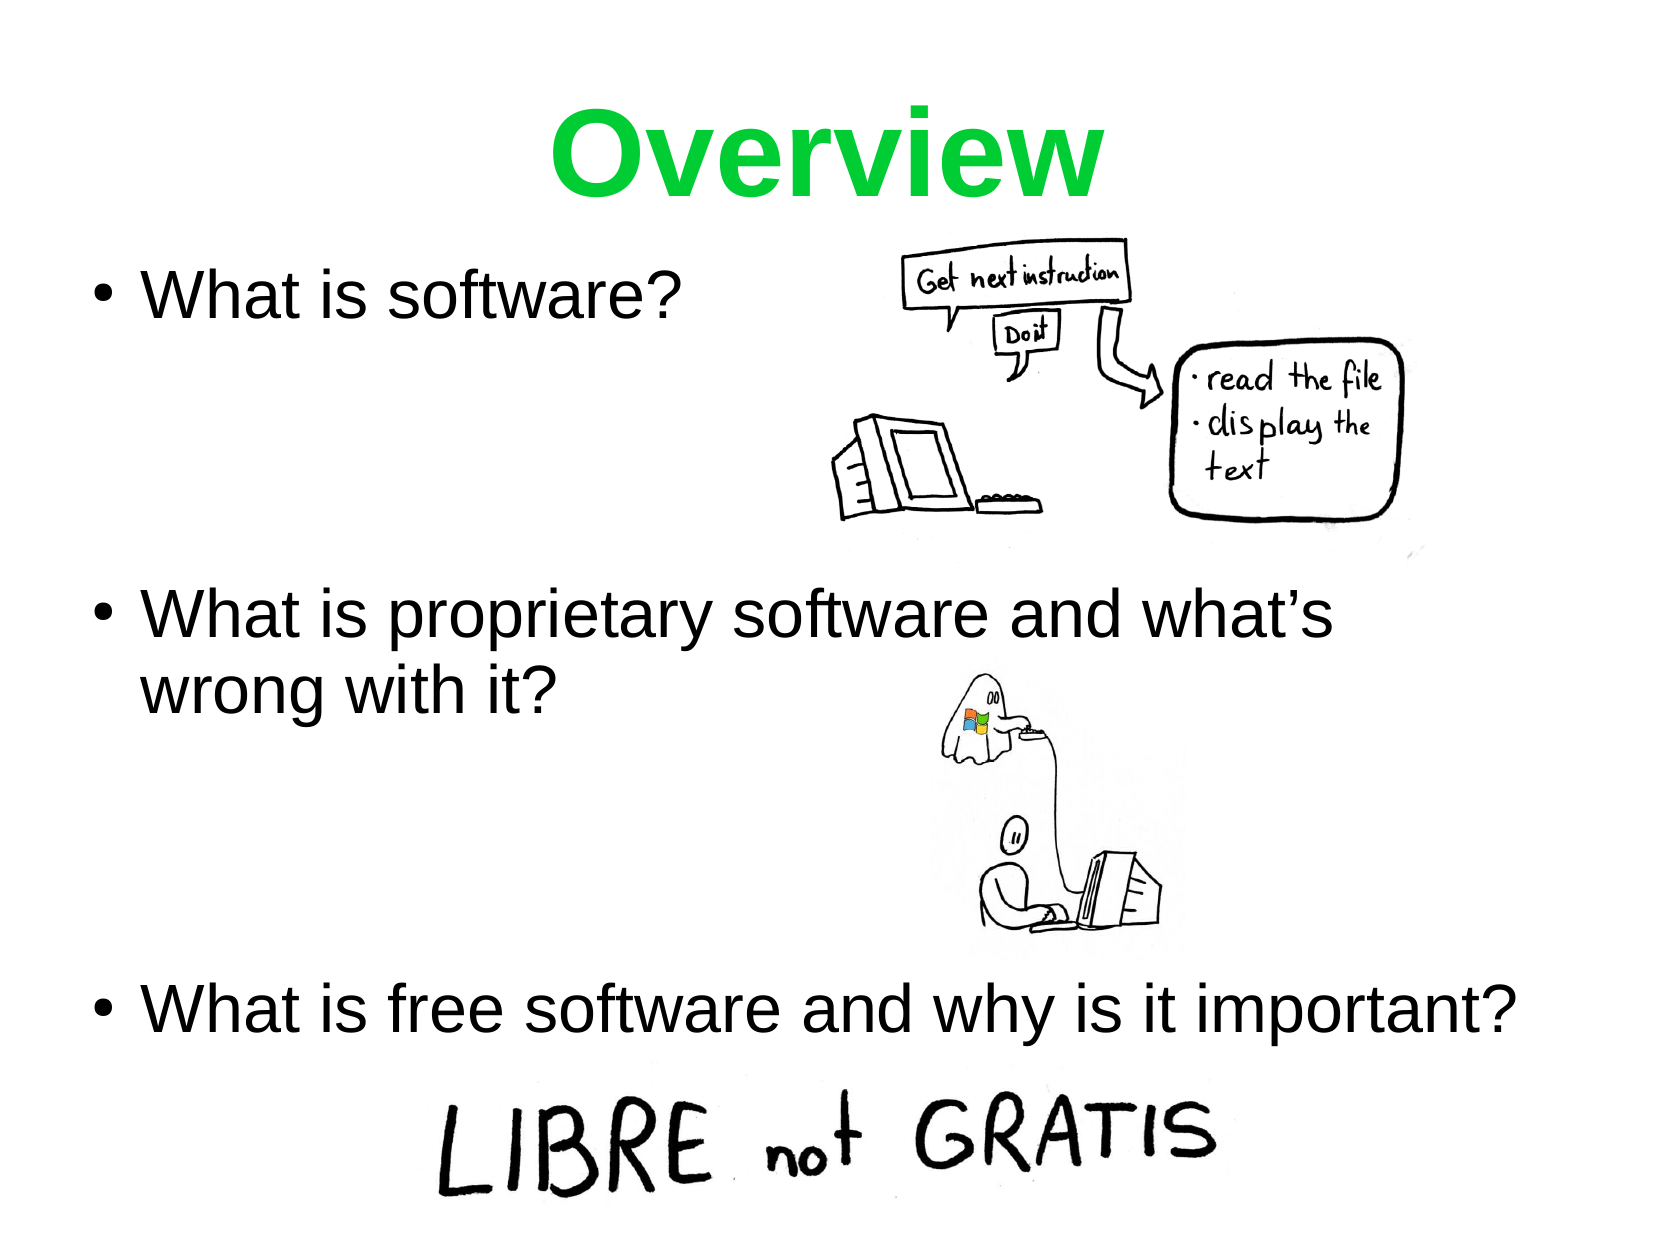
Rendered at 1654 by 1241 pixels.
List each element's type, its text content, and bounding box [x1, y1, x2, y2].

title Overview [82, 49, 1571, 257]
list What is software? What is proprietary software and what’s wrong with it? What is free software and why is it important? [74, 256, 1531, 1081]
picture [390, 1056, 1246, 1231]
picture [930, 657, 1186, 961]
